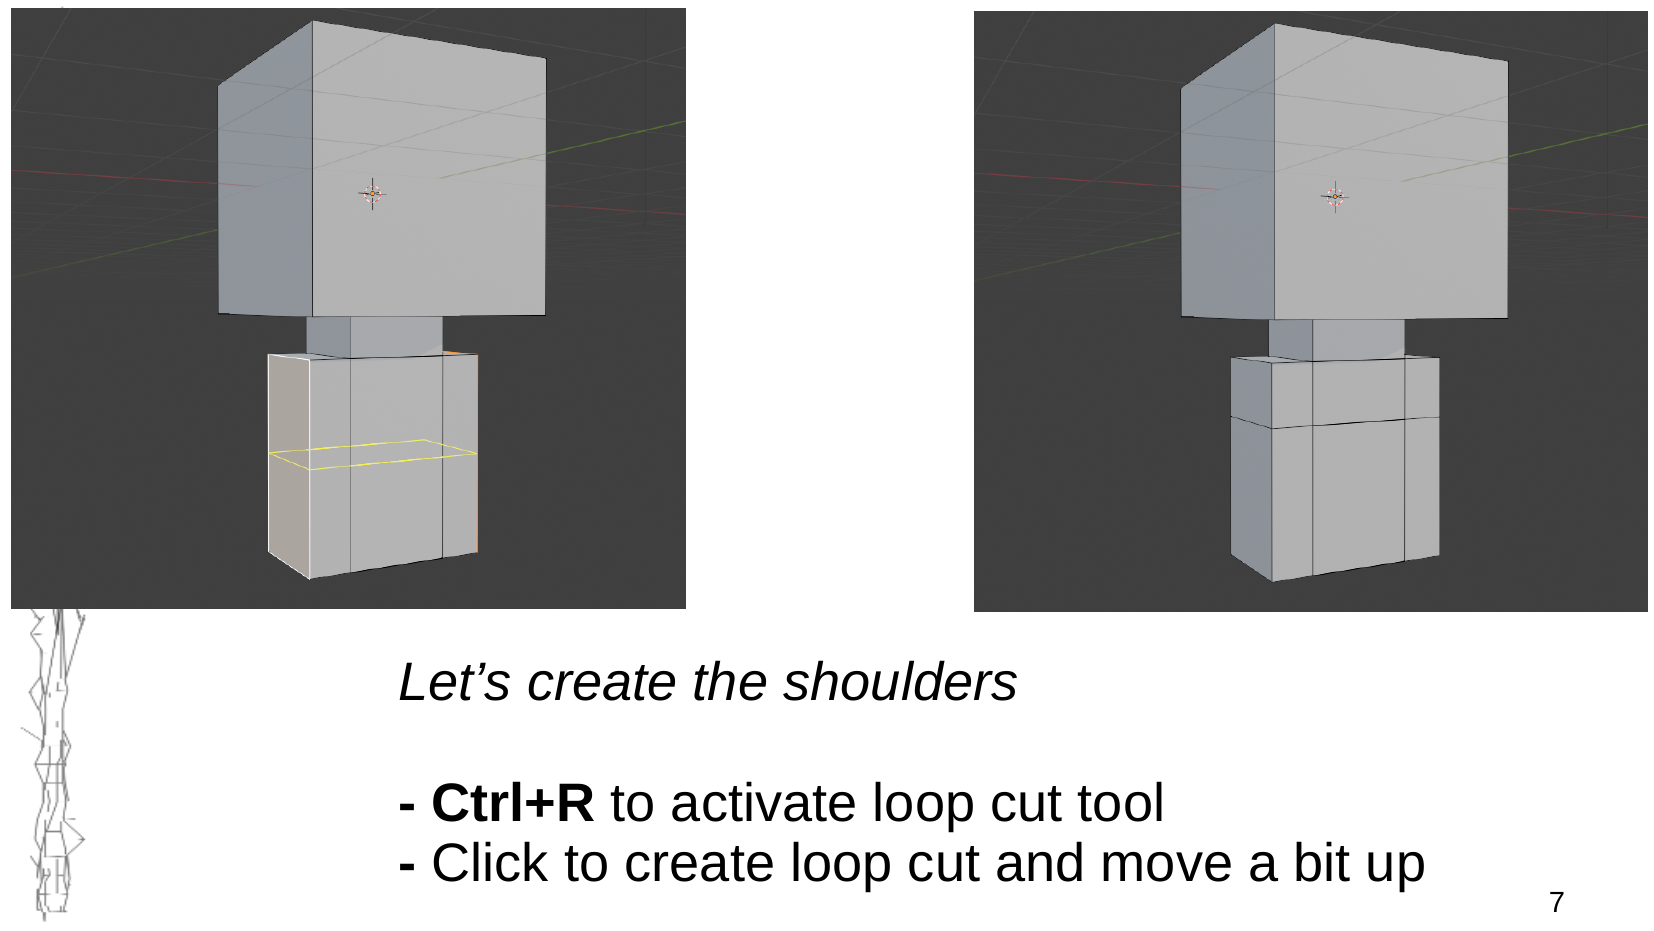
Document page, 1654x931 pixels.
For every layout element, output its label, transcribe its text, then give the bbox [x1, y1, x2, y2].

picture [974, 11, 1648, 612]
picture [11, 8, 686, 609]
text_box Let’s create the shoulders - Ctrl+R to activate loop cut tool - Click to create loop cut and move a bit up [383, 643, 1447, 931]
